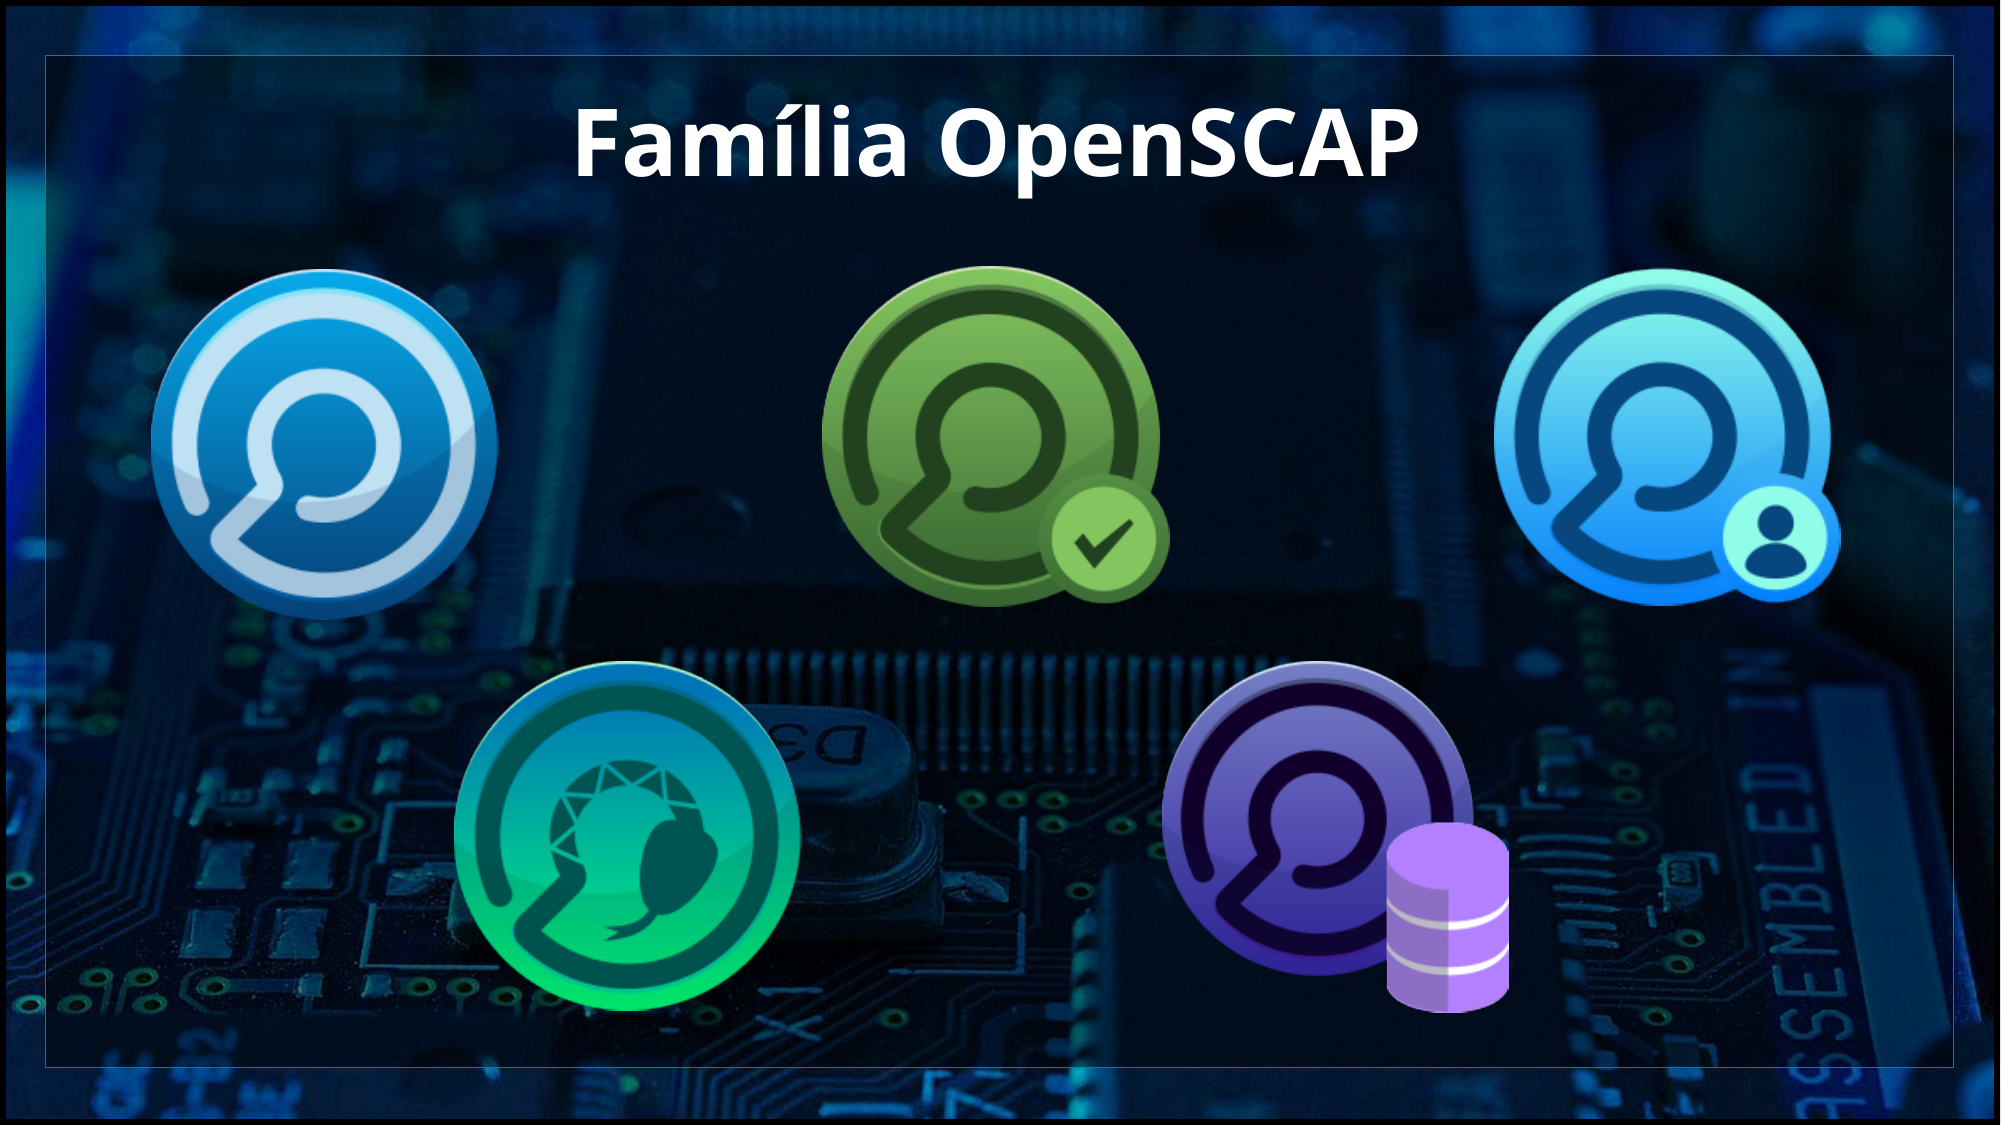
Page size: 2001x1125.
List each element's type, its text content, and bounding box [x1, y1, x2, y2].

picture [454, 661, 802, 1011]
picture [1494, 266, 1841, 606]
text_box [0, 0, 2000, 1125]
picture [1162, 661, 1509, 1013]
list Família OpenSCAP [47, 86, 1946, 205]
picture [822, 266, 1170, 607]
picture [151, 269, 499, 620]
